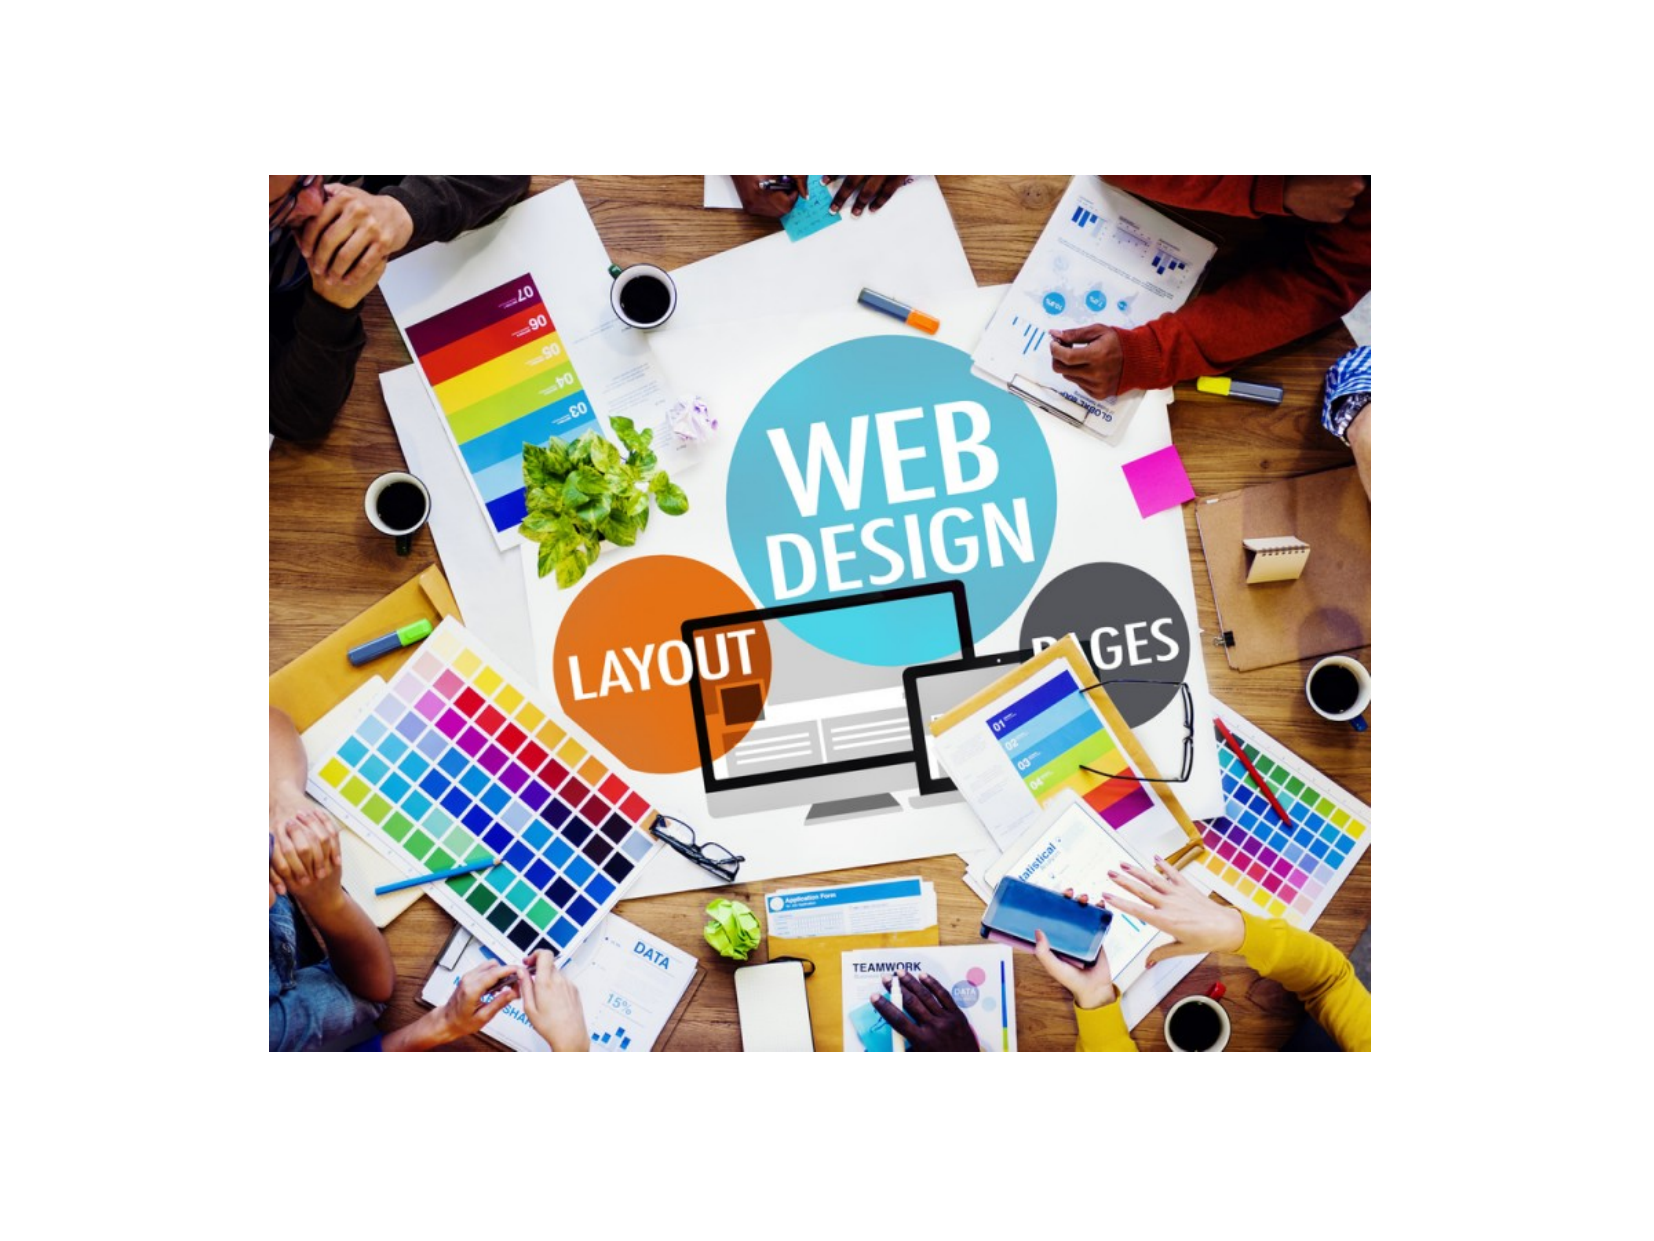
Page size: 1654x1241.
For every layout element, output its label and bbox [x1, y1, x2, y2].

picture [269, 175, 1371, 1052]
